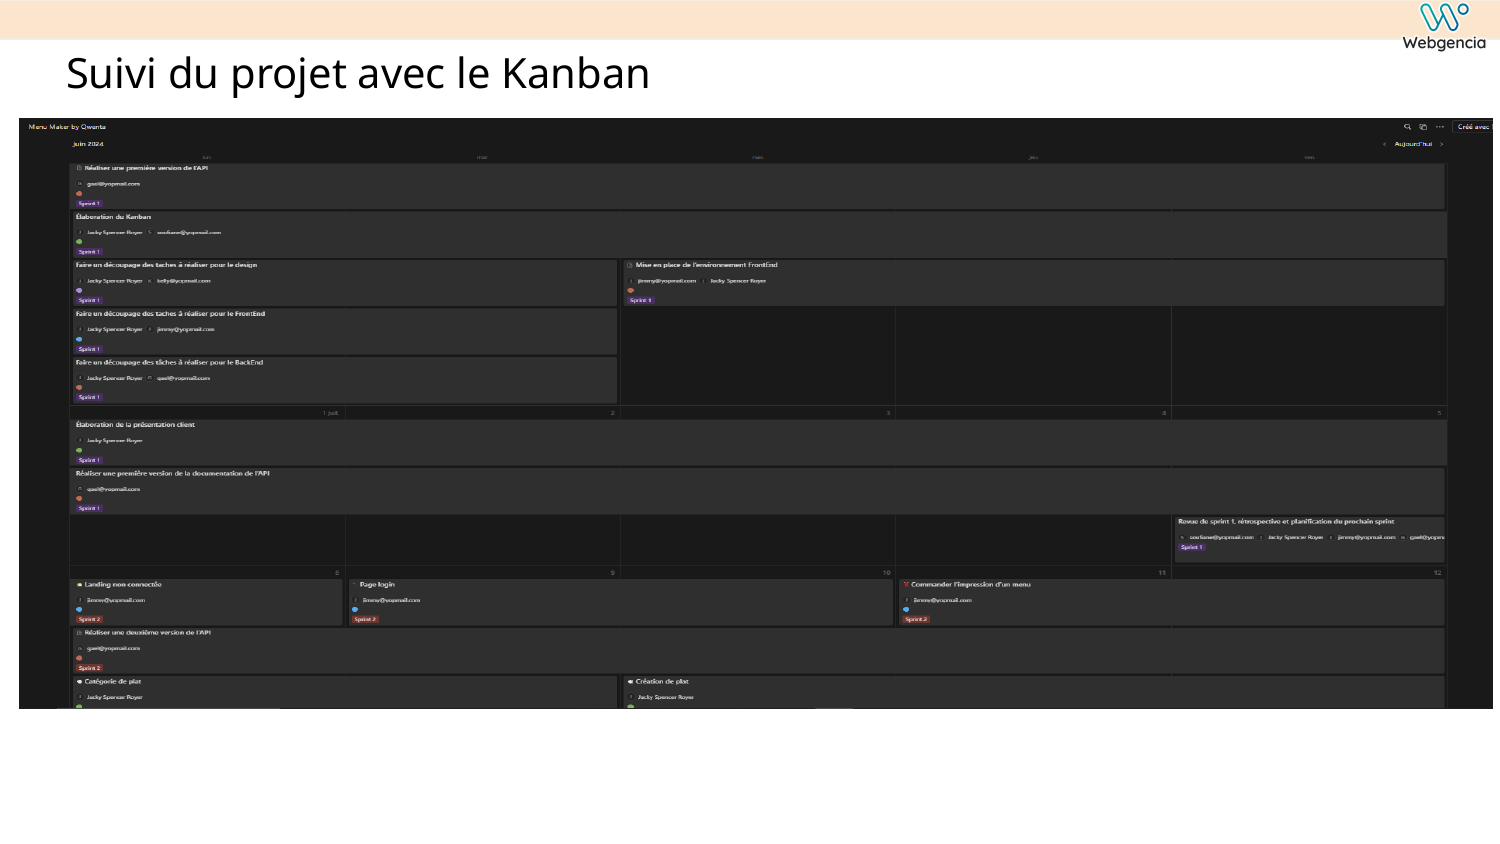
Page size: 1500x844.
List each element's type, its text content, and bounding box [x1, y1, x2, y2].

picture [19, 118, 1493, 709]
picture [1389, 0, 1500, 56]
text_box [0, 0, 1389, 40]
title Suivi du projet avec le Kanban [51, 40, 1449, 118]
